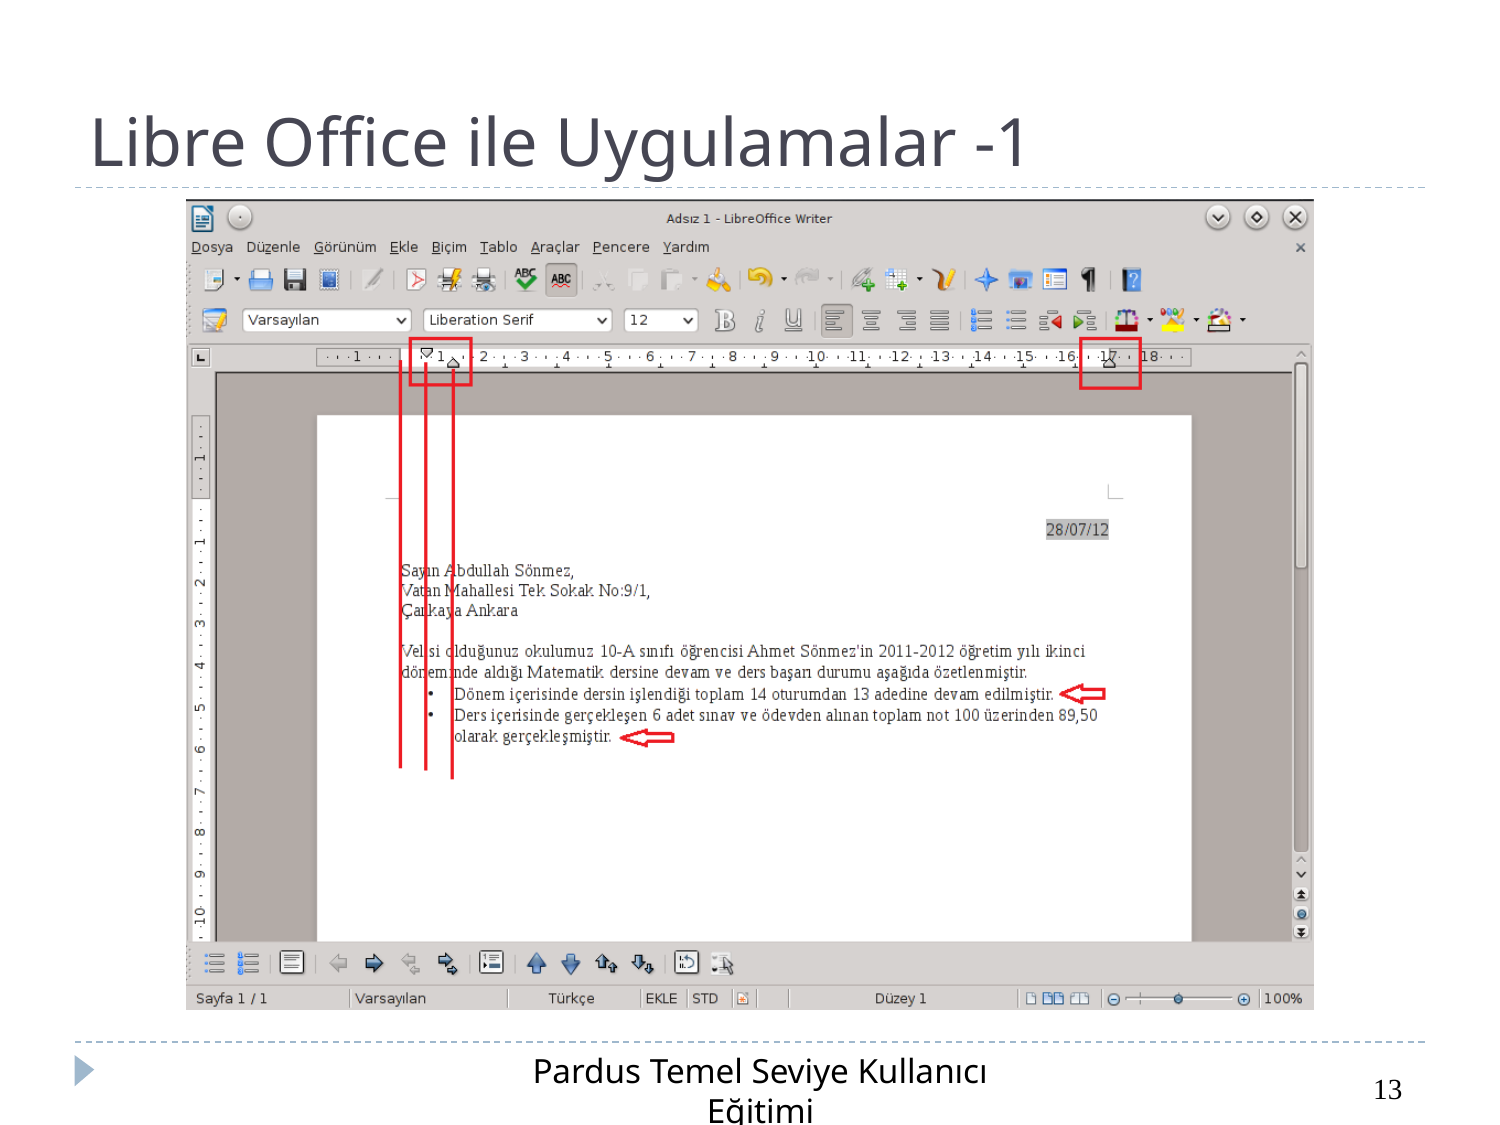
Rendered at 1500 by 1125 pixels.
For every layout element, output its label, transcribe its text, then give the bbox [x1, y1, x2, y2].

picture [186, 199, 1314, 1010]
title Libre Office ile Uygulamalar -1 [75, 24, 1425, 188]
